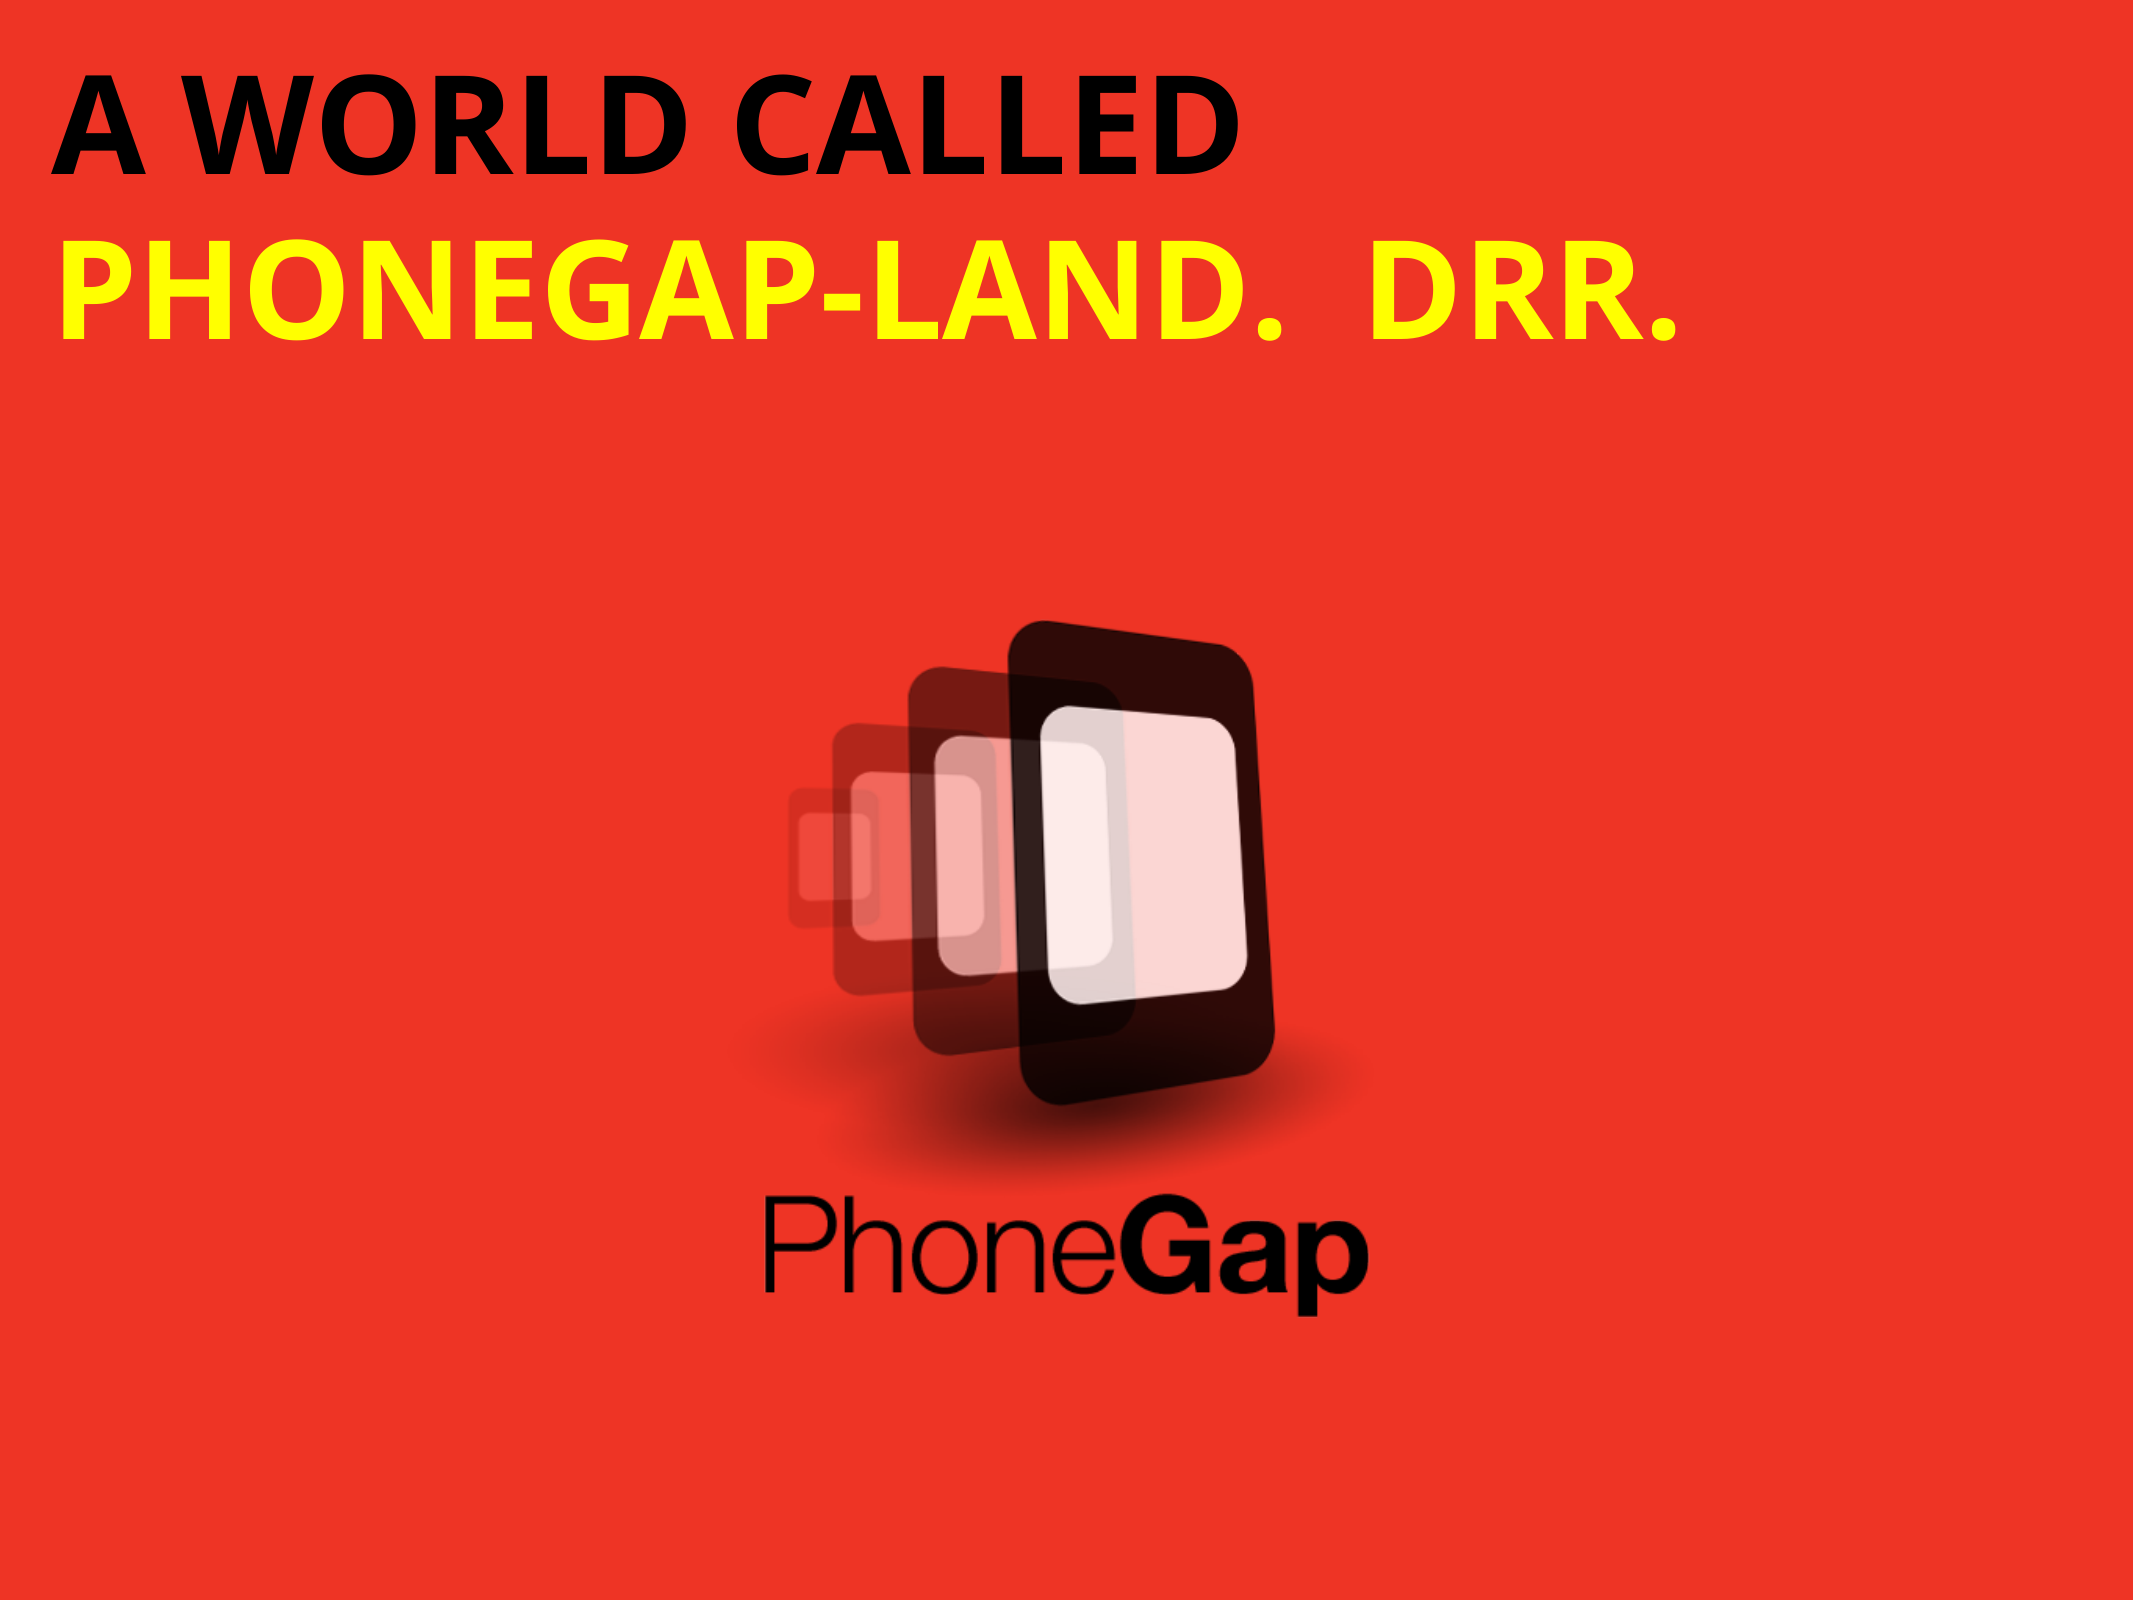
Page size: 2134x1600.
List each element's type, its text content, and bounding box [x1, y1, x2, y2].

text_box A WORLD CALLED PHONEGAP-LAND. DRR. [41, 37, 2134, 483]
picture [662, 562, 1463, 1363]
